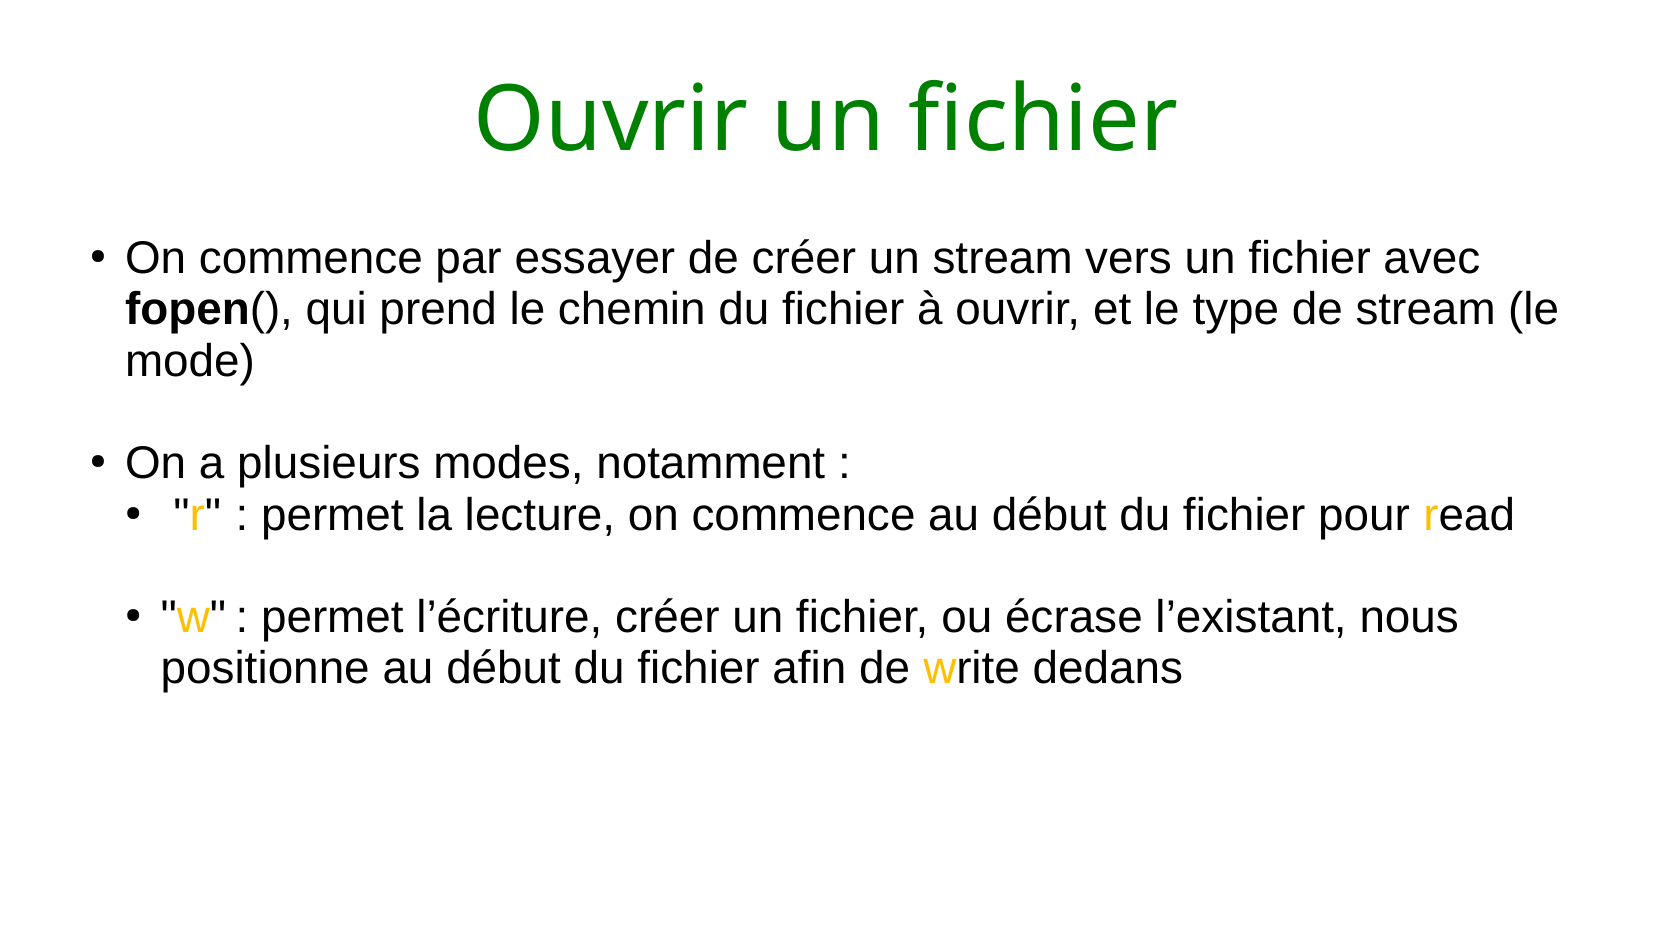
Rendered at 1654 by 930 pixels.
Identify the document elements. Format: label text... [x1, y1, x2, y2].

title Ouvrir un fichier [82, 37, 1571, 193]
text_box On commence par essayer de créer un stream vers un fichier avec fopen(), qui prend le chemin du fichier à ouvrir, et le type de stream (le mode) On a plusieurs modes, notamment : "r" : permet la lecture, on commence au début du fichier pour read "w" : permet l’écriture, créer un fichier, ou écrase l’existant, nous positionne au début du fichier afin de write dedans [74, 224, 1612, 863]
